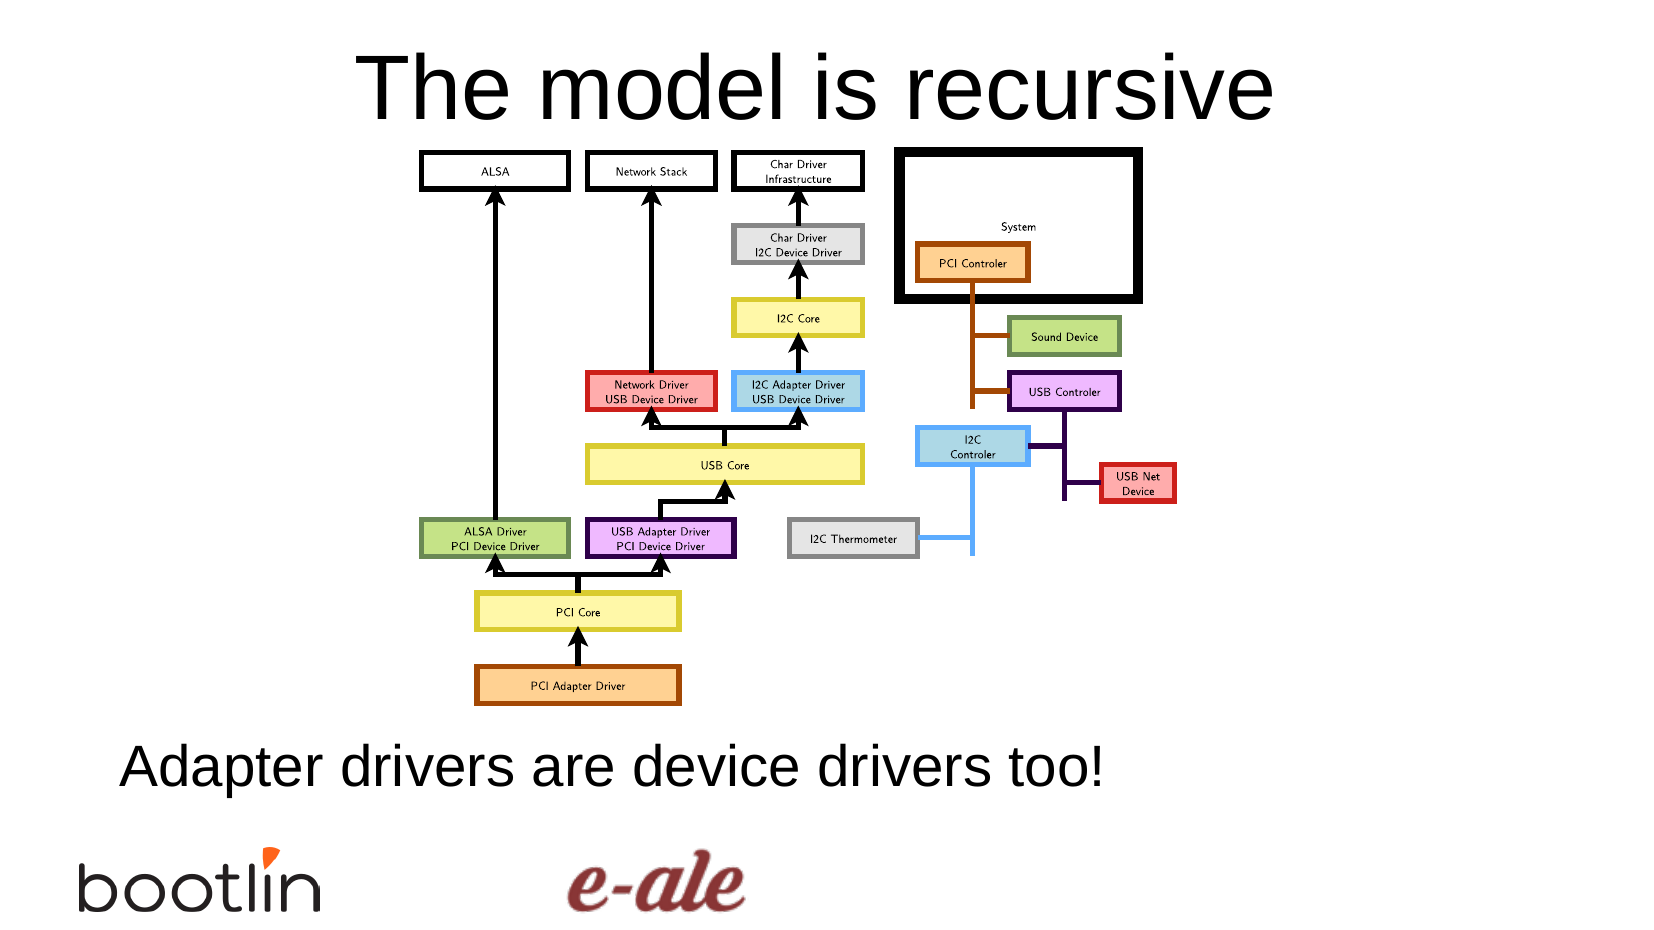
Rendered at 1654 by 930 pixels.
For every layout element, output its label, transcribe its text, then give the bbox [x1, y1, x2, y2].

title The model is recursive [72, 9, 1561, 166]
text_box [420, 149, 1177, 706]
list Adapter drivers are device drivers too! [119, 733, 1608, 823]
picture [565, 847, 749, 915]
picture [79, 847, 320, 912]
